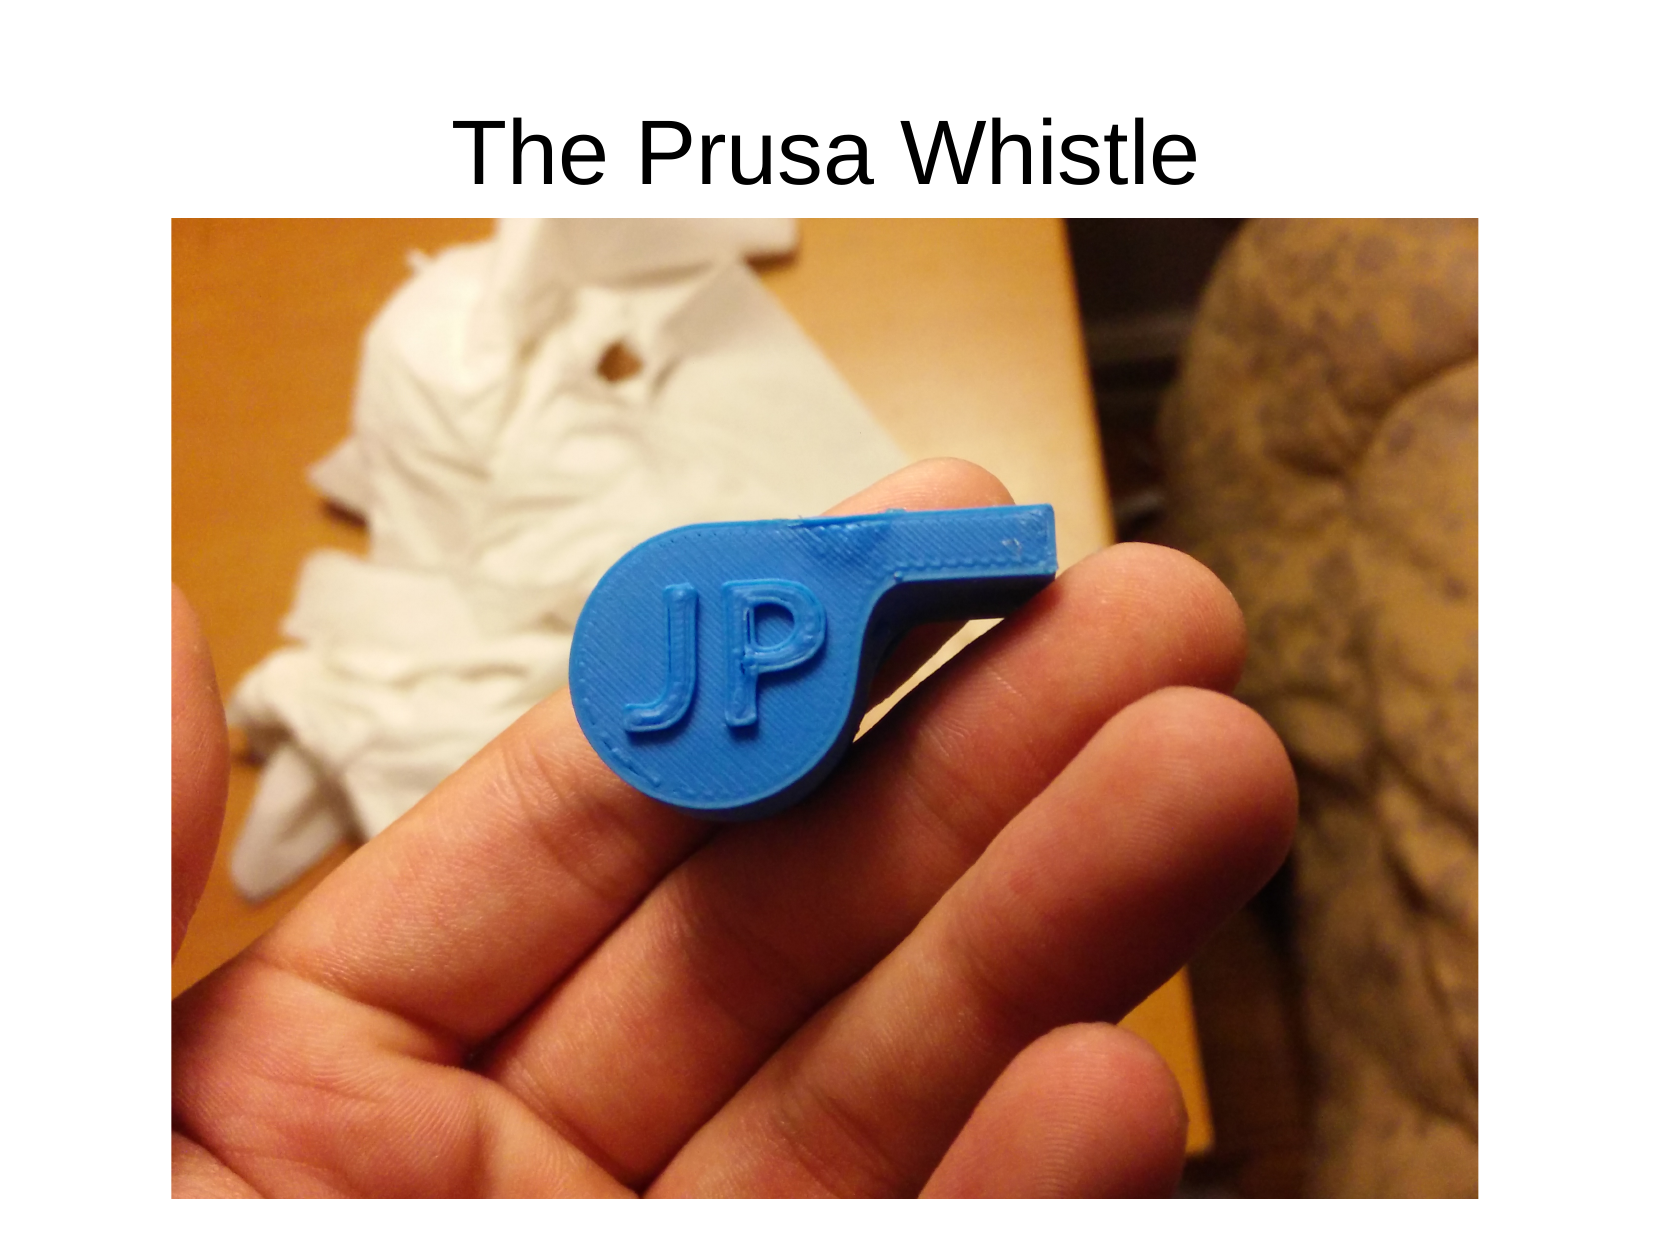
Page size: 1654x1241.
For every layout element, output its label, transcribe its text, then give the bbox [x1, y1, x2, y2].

picture [171, 218, 1479, 1199]
title The Prusa Whistle [82, 49, 1571, 257]
